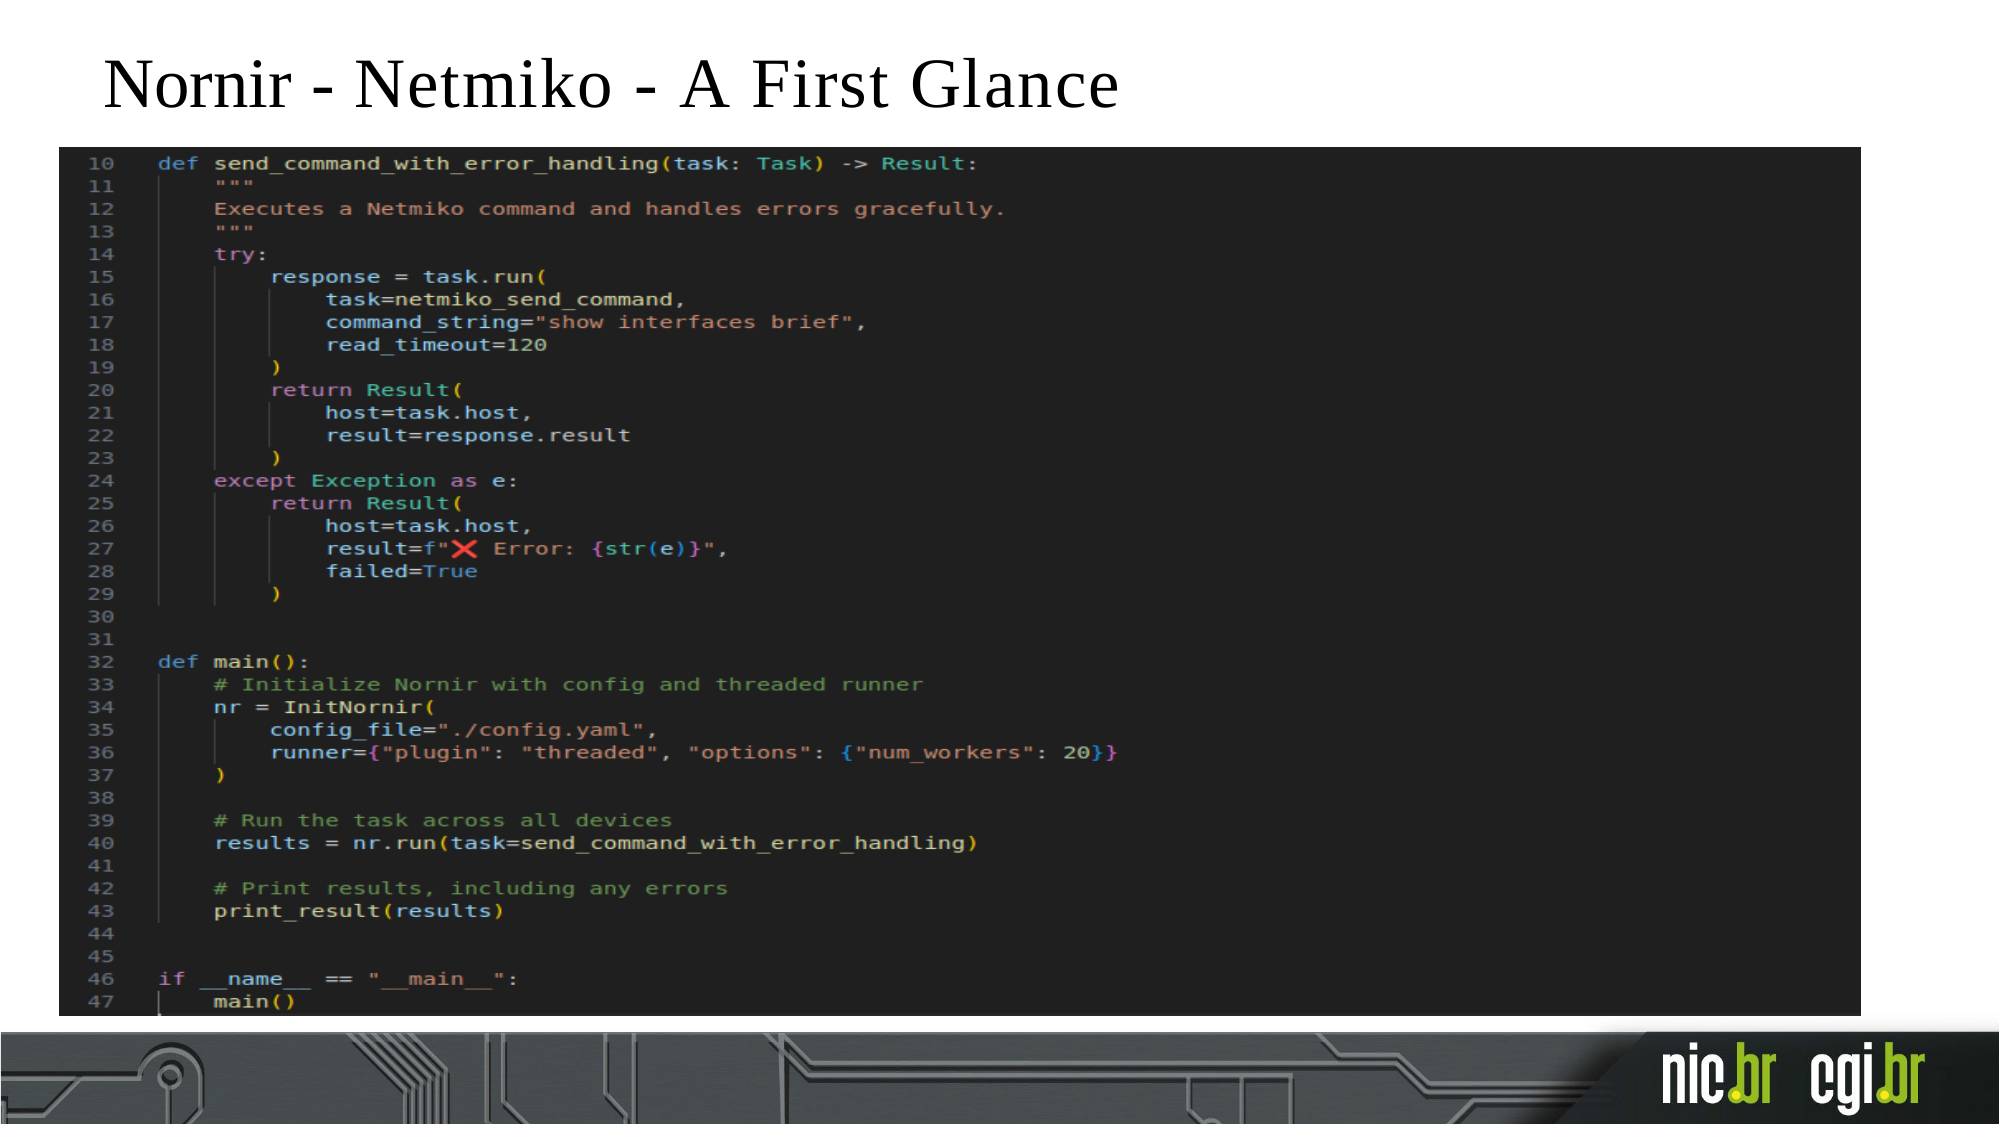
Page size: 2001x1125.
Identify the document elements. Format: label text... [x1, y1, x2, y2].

picture [0, 0, 1999, 1124]
title Nornir - Netmiko - A First Glance [78, 36, 1923, 122]
